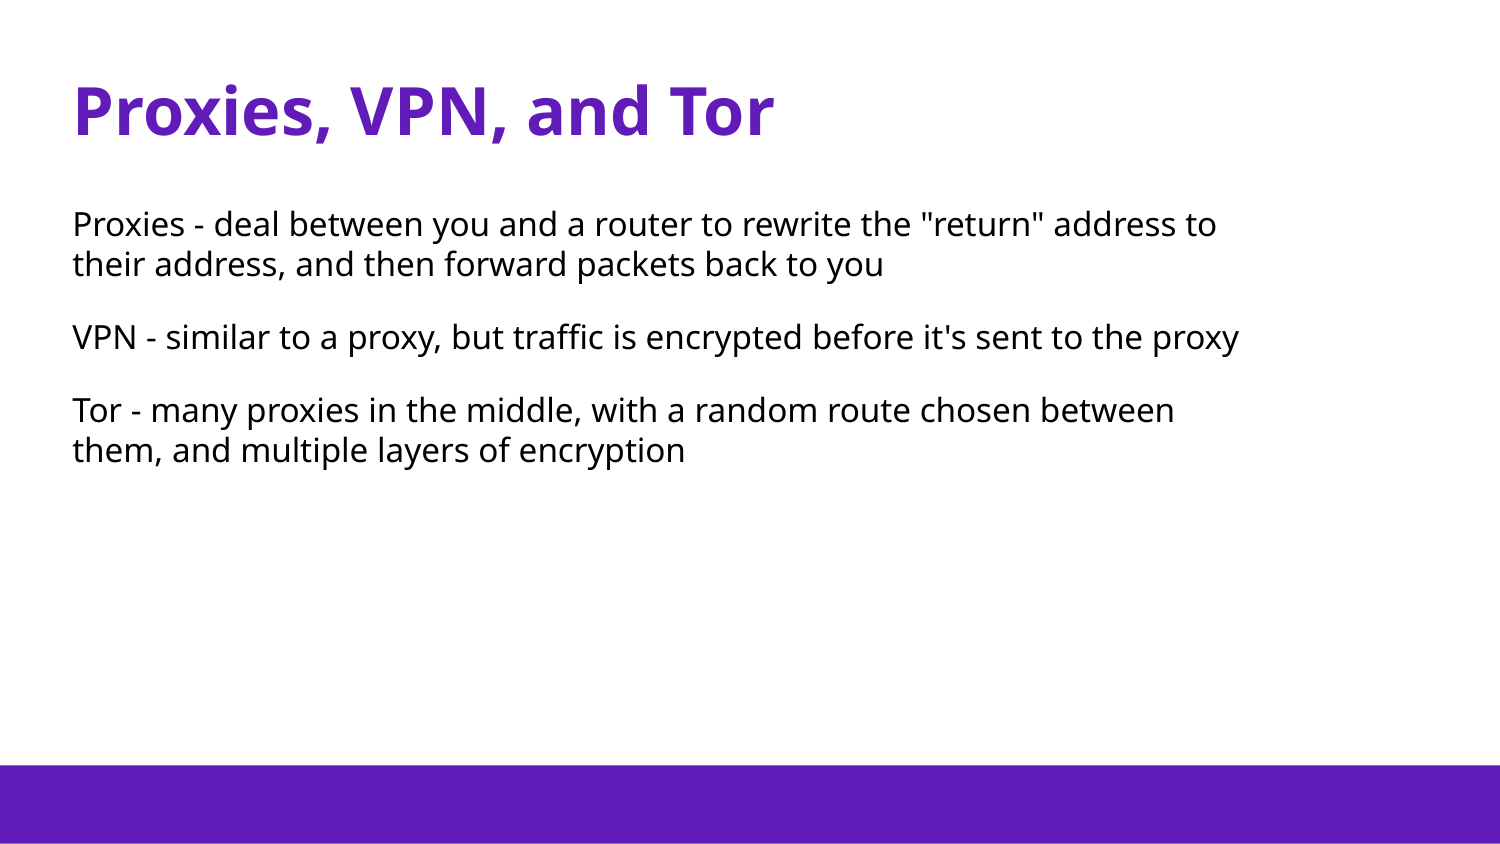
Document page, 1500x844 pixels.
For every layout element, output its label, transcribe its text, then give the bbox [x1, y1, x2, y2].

title Proxies, VPN, and Tor [57, 54, 1273, 164]
list Proxies - deal between you and a router to rewrite the "return" address to their address, and then forward packets back to you VPN - similar to a proxy, but traffic is encrypted before it's sent to the proxy Tor - many proxies in the middle, with a random route chosen between them, and multiple layers of encryption [57, 188, 1273, 709]
